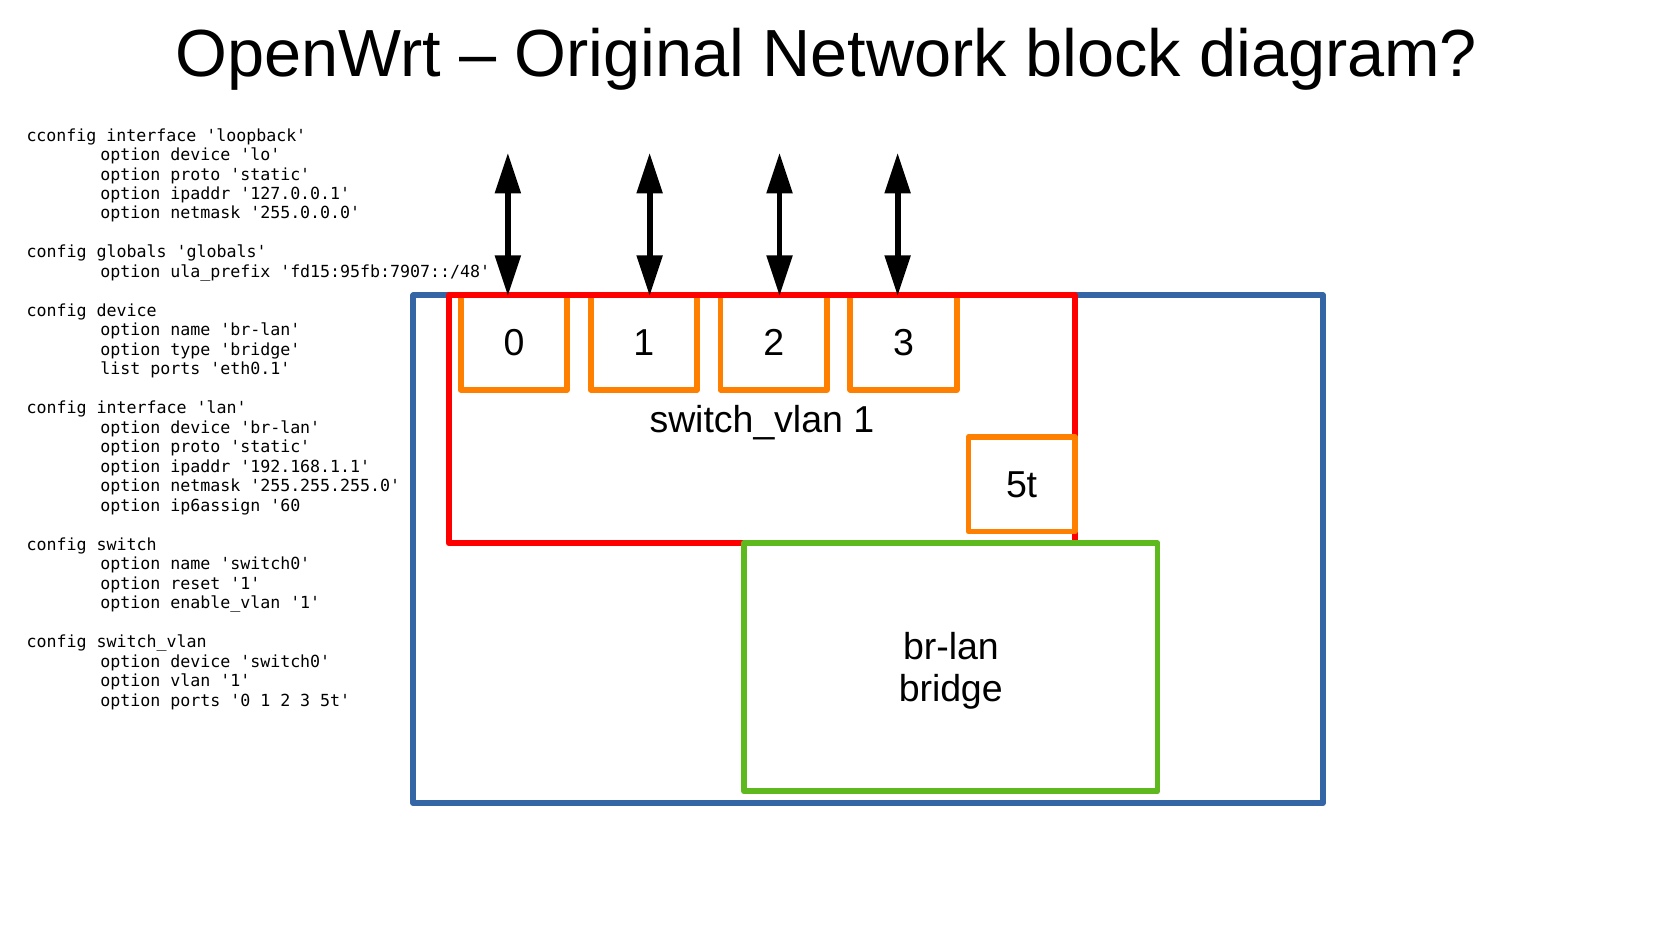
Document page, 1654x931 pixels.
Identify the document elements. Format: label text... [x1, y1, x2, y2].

title OpenWrt – Original Network block diagram? [82, 11, 1571, 95]
text_box cconfig interface 'loopback' option device 'lo' option proto 'static' option ipaddr '127.0.0.1' option netmask '255.0.0.0' config globals 'globals' option ula_prefix 'fd15:95fb:7907::/48' config device option name 'br-lan' option type 'bridge' list ports 'eth0.1' config interface 'lan' option device 'br-lan' option proto 'static' option ipaddr '192.168.1.1' option netmask '255.255.255.0' option ip6assign '60 config switch option name 'switch0' option reset '1' option enable_vlan '1' config switch_vlan option device 'switch0' option vlan '1' option ports '0 1 2 3 5t' [11, 118, 521, 855]
text_box 5t [968, 437, 1075, 532]
text_box br-lan bridge [744, 543, 1158, 792]
text_box switch_vlan 1 [521, 295, 1075, 544]
